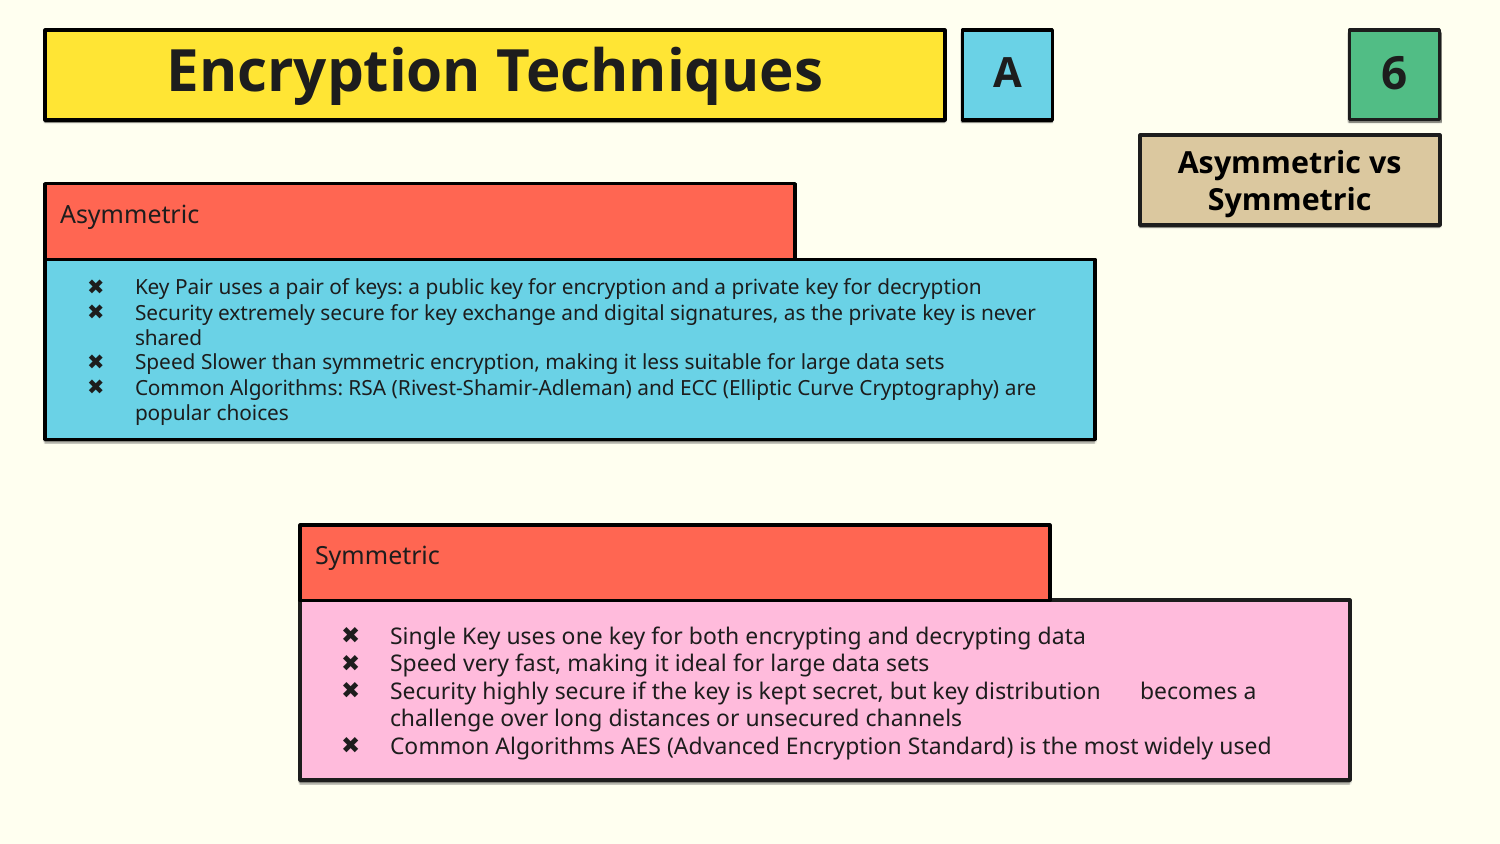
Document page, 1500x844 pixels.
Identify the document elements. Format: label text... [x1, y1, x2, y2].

list Single Key uses one key for both encrypting and decrypting data Speed very fast, making it ideal for large data sets Security highly secure if the key is kept secret, but key distribution becomes a challenge over long distances or unsecured channels Common Algorithms AES (Advanced Encryption Standard) is the most widely used [300, 600, 1350, 780]
title Asymmetric vs Symmetric [1140, 135, 1440, 225]
subtitle Asymmetric [45, 183, 795, 260]
title Encryption Techniques [45, 30, 945, 120]
title A [962, 30, 1053, 120]
list Key Pair uses a pair of keys: a public key for encryption and a private key for decryption Security extremely secure for key exchange and digital signatures, as the private key is never shared Speed Slower than symmetric encryption, making it less suitable for large data sets Common Algorithms: RSA (Rivest-Shamir-Adleman) and ECC (Elliptic Curve Cryptography) are popular choices [45, 259, 1095, 440]
subtitle Symmetric [300, 525, 1050, 601]
